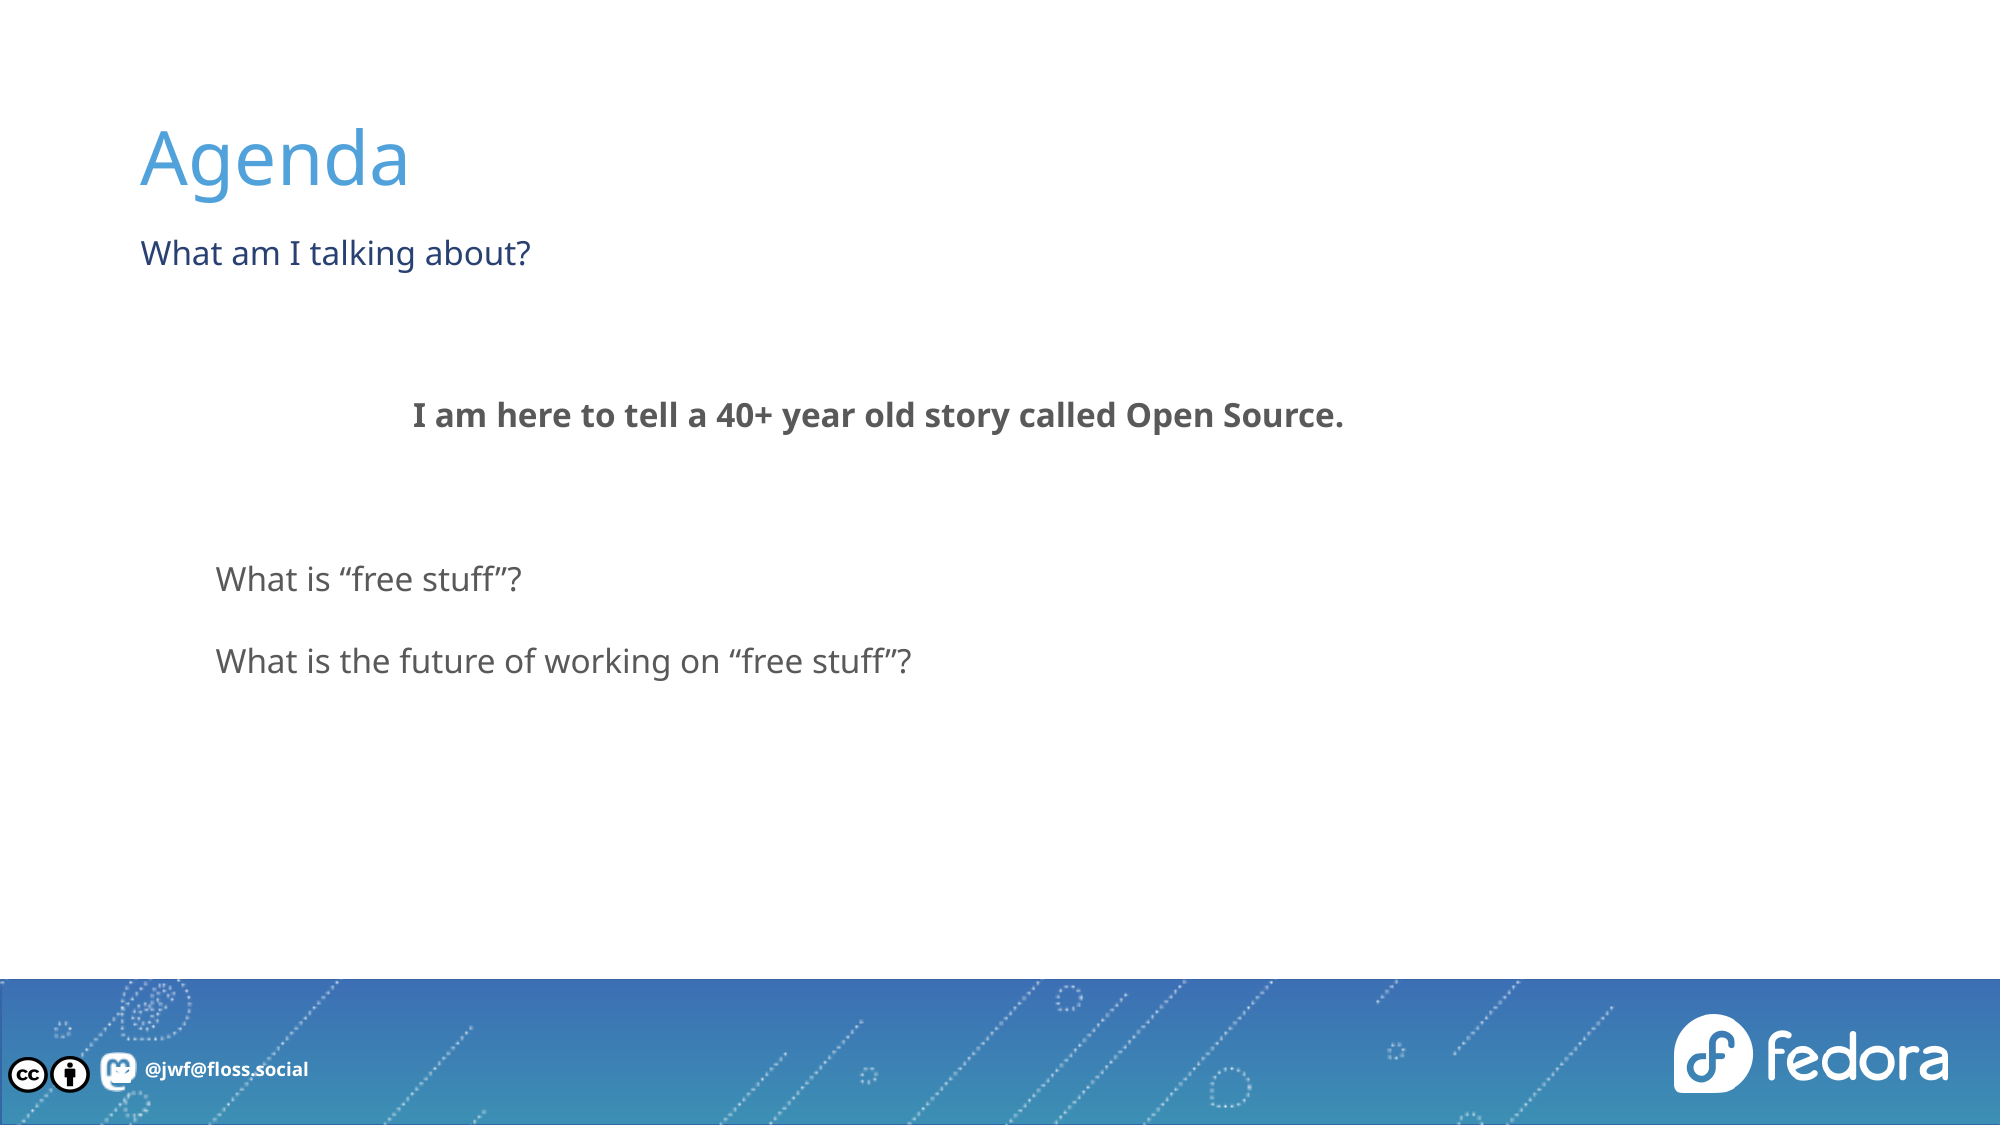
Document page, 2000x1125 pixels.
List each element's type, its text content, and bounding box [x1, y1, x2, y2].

list I am here to tell a 40+ year old story called Open Source. What is “free stuff”? What is the future of working on “free stuff”? [140, 315, 1619, 893]
picture [1674, 1014, 1948, 1093]
title Agenda [140, 93, 1619, 218]
picture [0, 585, 1661, 1125]
subtitle What am I talking about? [140, 218, 1619, 277]
list @jwf@floss.social [135, 1047, 319, 1084]
